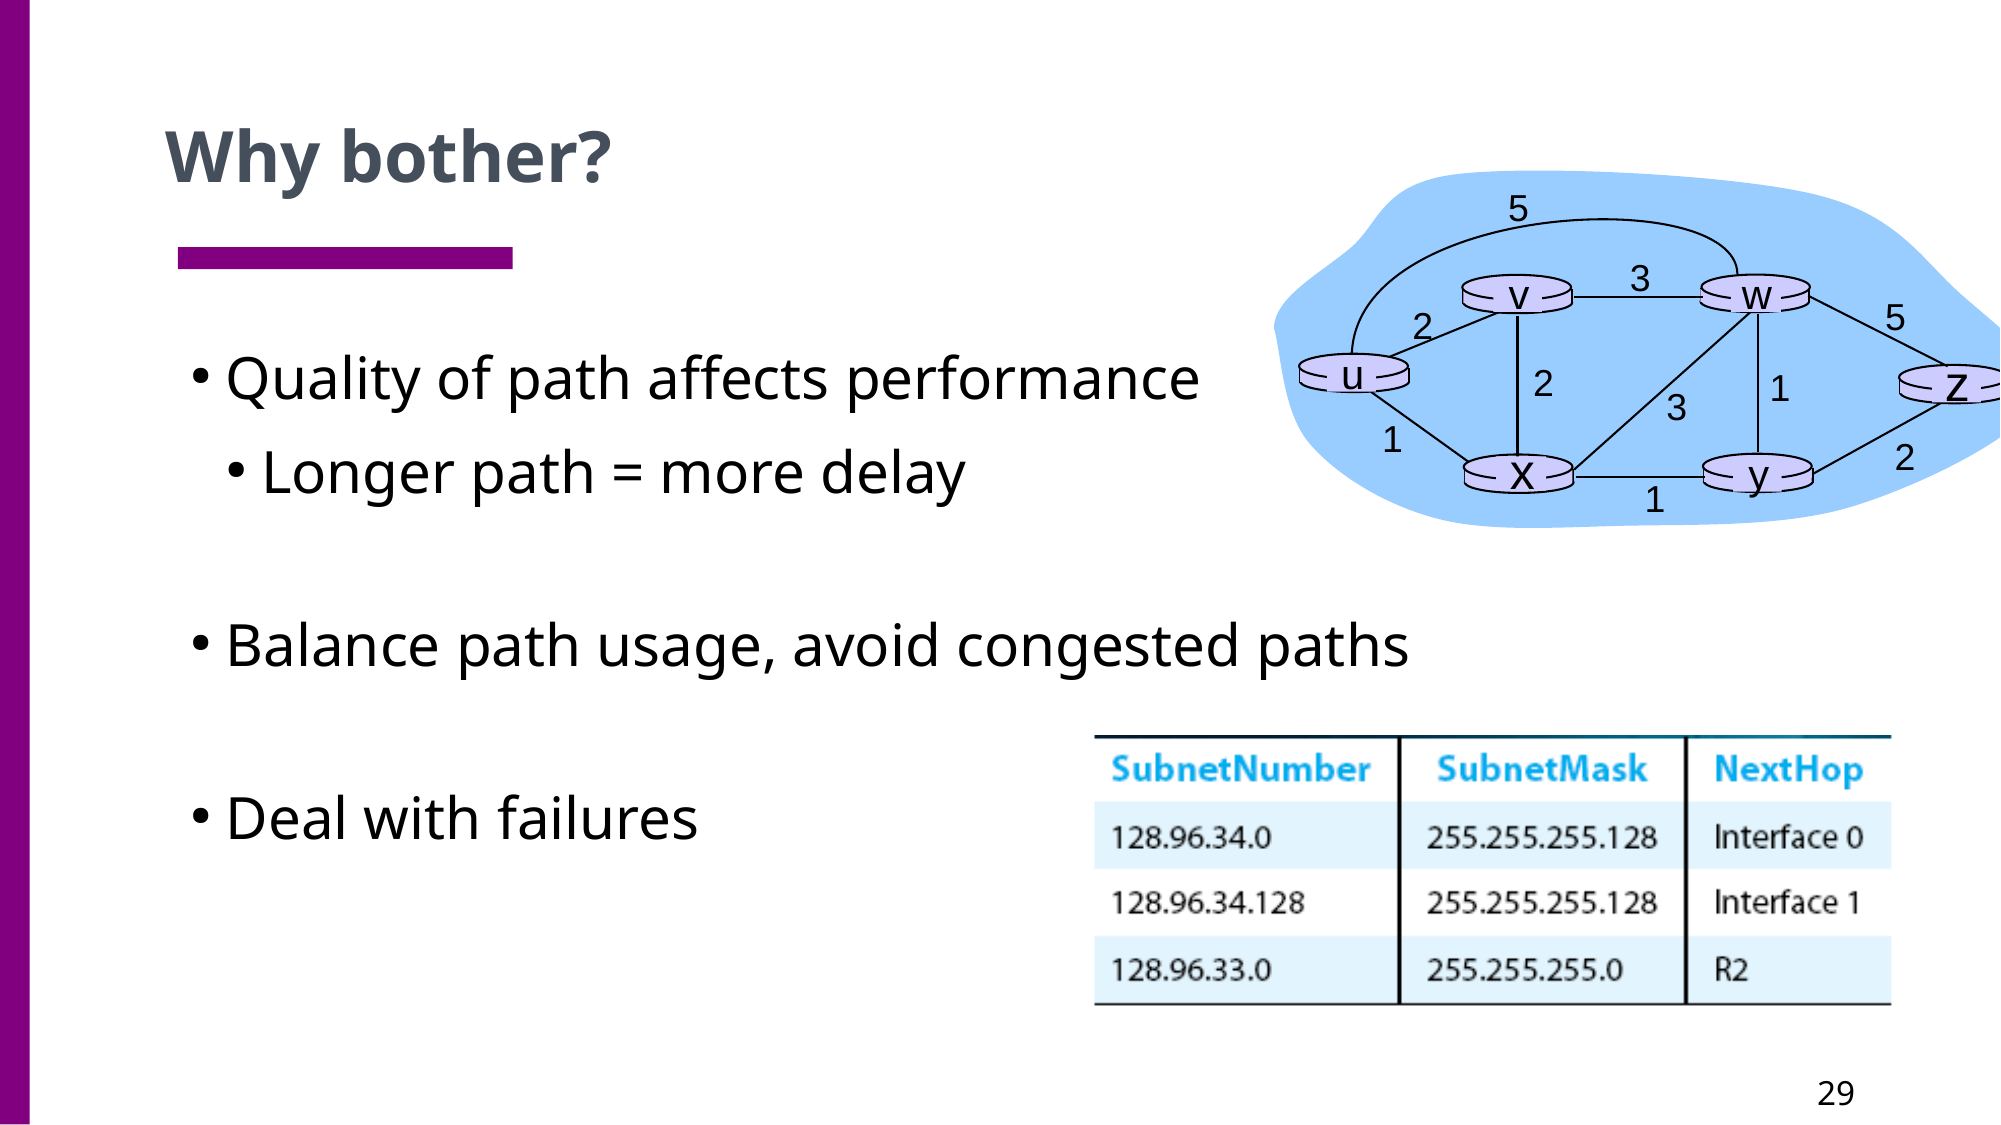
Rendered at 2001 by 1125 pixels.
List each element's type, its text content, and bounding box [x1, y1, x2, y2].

text_box u [1326, 340, 1380, 406]
text_box w [1727, 260, 1788, 327]
text_box 1 [1629, 467, 1681, 529]
picture [1091, 735, 1906, 1021]
text_box 2 [1879, 424, 1931, 486]
text_box [1273, 170, 2000, 528]
text_box 3 [1651, 375, 1703, 437]
text_box Why bother? [151, 0, 1849, 212]
text_box 2 [1397, 294, 1448, 355]
text_box 1 [1754, 356, 1806, 417]
text_box 3 [1615, 245, 1666, 307]
text_box y [1733, 440, 1785, 506]
text_box v [1493, 260, 1545, 327]
text_box z [1930, 343, 1985, 419]
text_box 2 [1518, 351, 1569, 412]
text_box Quality of path affects performance Longer path = more delay Balance path usage, avoid congested paths Deal with failures [100, 329, 2000, 815]
text_box 5 [1870, 285, 1921, 346]
text_box x [1494, 431, 1550, 508]
text_box 5 [1493, 176, 1544, 237]
text_box 1 [1367, 406, 1418, 468]
